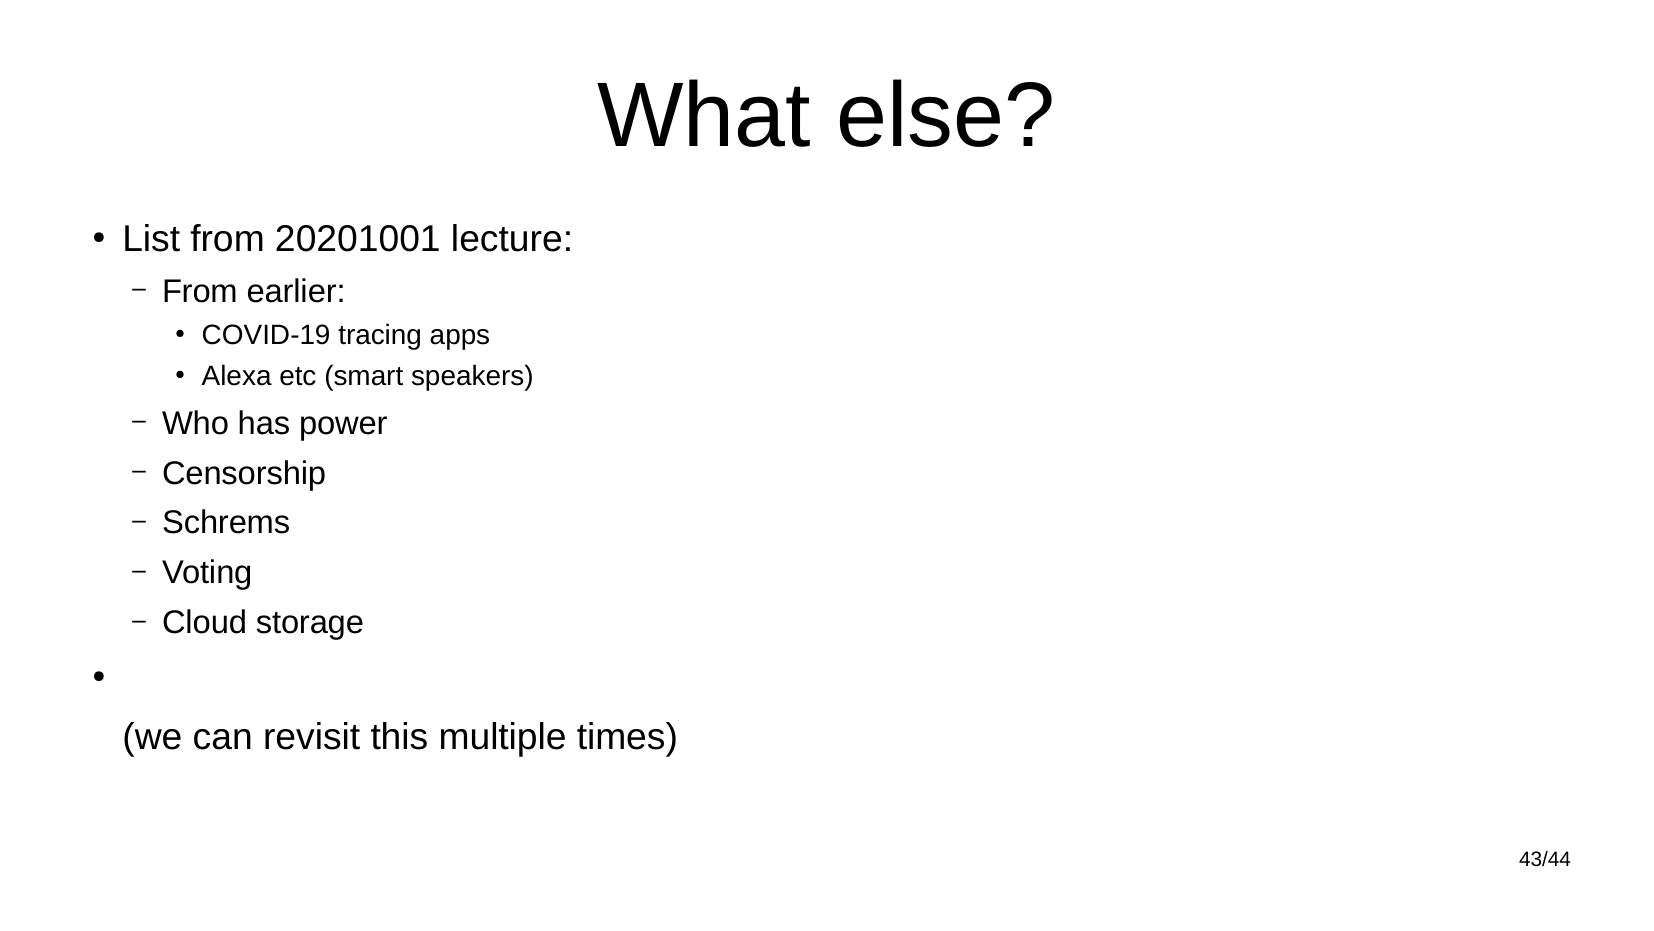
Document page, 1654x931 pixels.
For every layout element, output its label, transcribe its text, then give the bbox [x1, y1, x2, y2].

title What else? [82, 37, 1571, 193]
list List from 20201001 lecture: From earlier: COVID-19 tracing apps Alexa etc (smart speakers) Who has power Censorship Schrems Voting Cloud storage (we can revisit this multiple times) [82, 217, 1571, 758]
